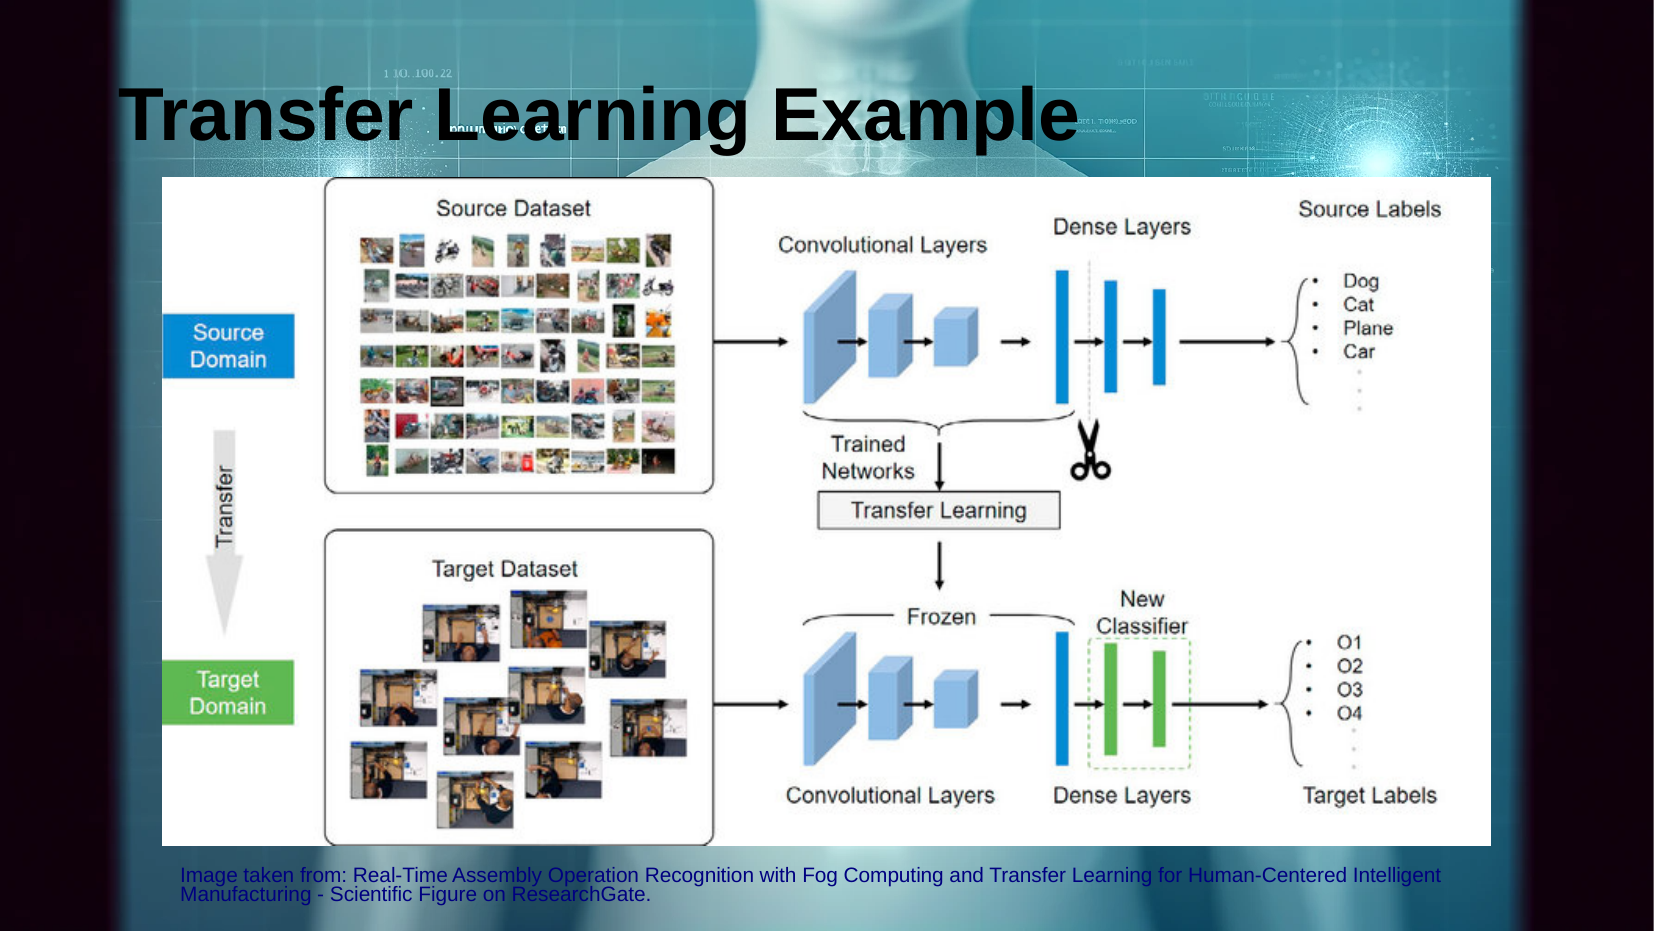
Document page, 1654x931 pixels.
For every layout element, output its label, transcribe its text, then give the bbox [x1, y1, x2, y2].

text_box Image taken from: Real-Time Assembly Operation Recognition with Fog Computing and Transfer Learning for Human-Centered Intelligent Manufacturing - Scientific Figure on ResearchGate. [177, 856, 1477, 900]
title Transfer Learning Example [118, 37, 1506, 193]
picture [0, 0, 1654, 931]
